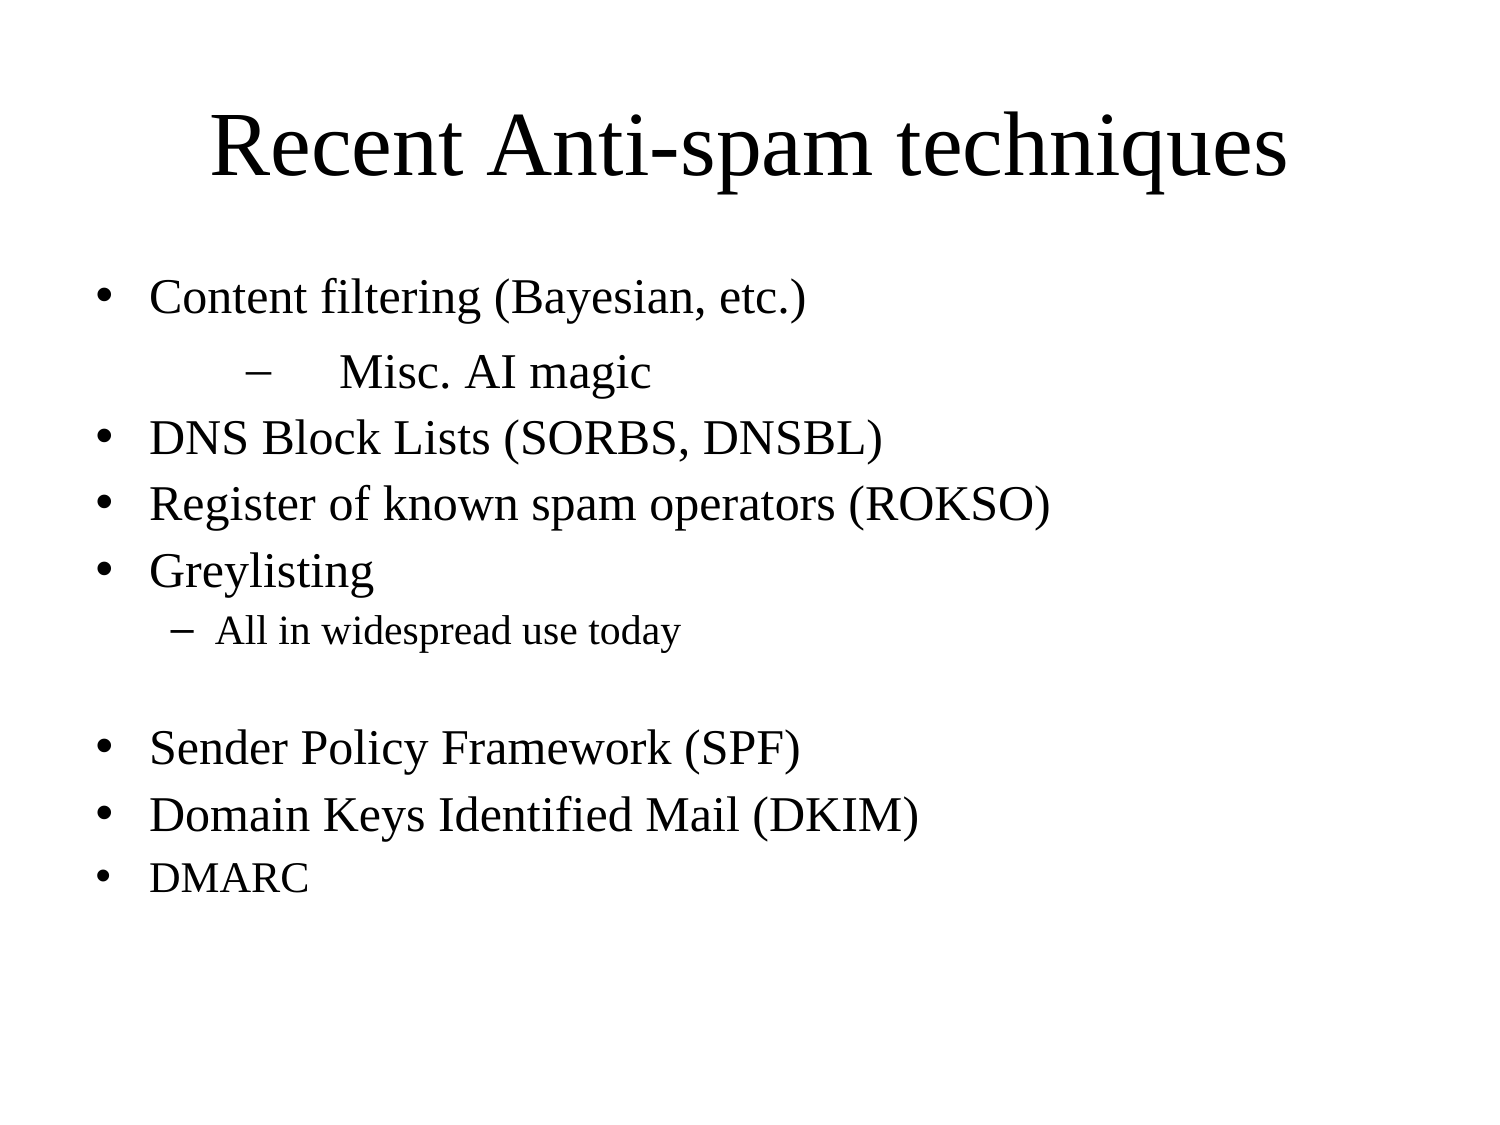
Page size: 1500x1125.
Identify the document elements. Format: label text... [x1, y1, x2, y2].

list Content filtering (Bayesian, etc.) Misc. AI magic DNS Block Lists (SORBS, DNSBL) Register of known spam operators (ROKSO) Greylisting All in widespread use today Sender Policy Framework (SPF) Domain Keys Identified Mail (DKIM) DMARC [80, 262, 1431, 1005]
title Recent Anti-spam techniques [75, 45, 1426, 233]
